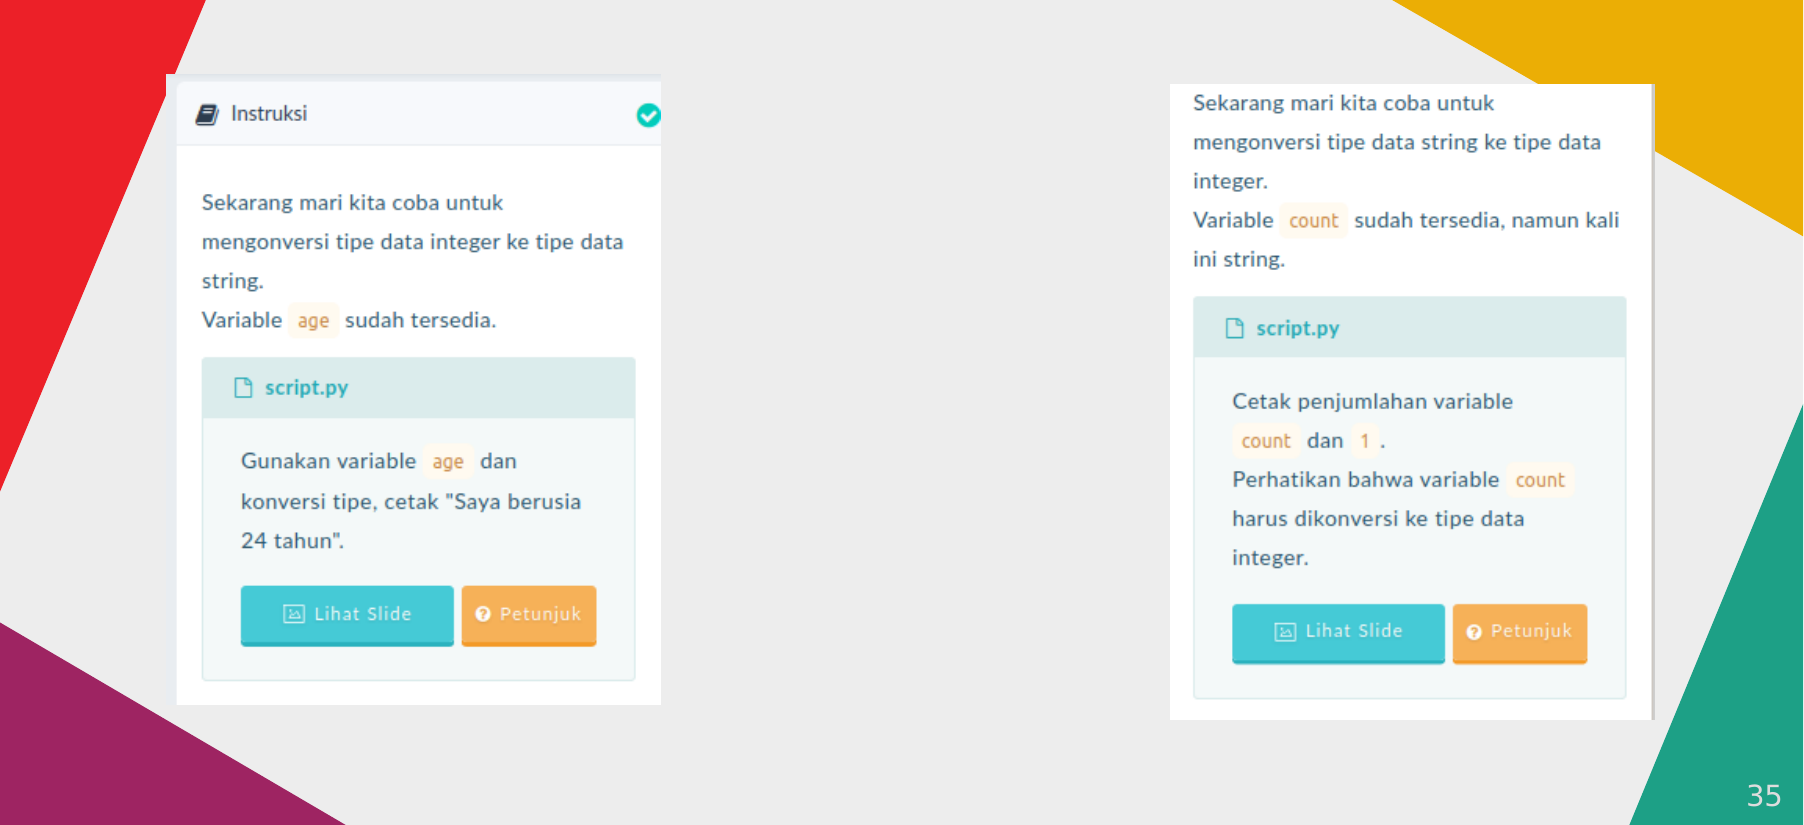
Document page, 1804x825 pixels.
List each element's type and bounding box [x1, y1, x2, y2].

picture [1170, 84, 1655, 721]
picture [166, 74, 661, 705]
